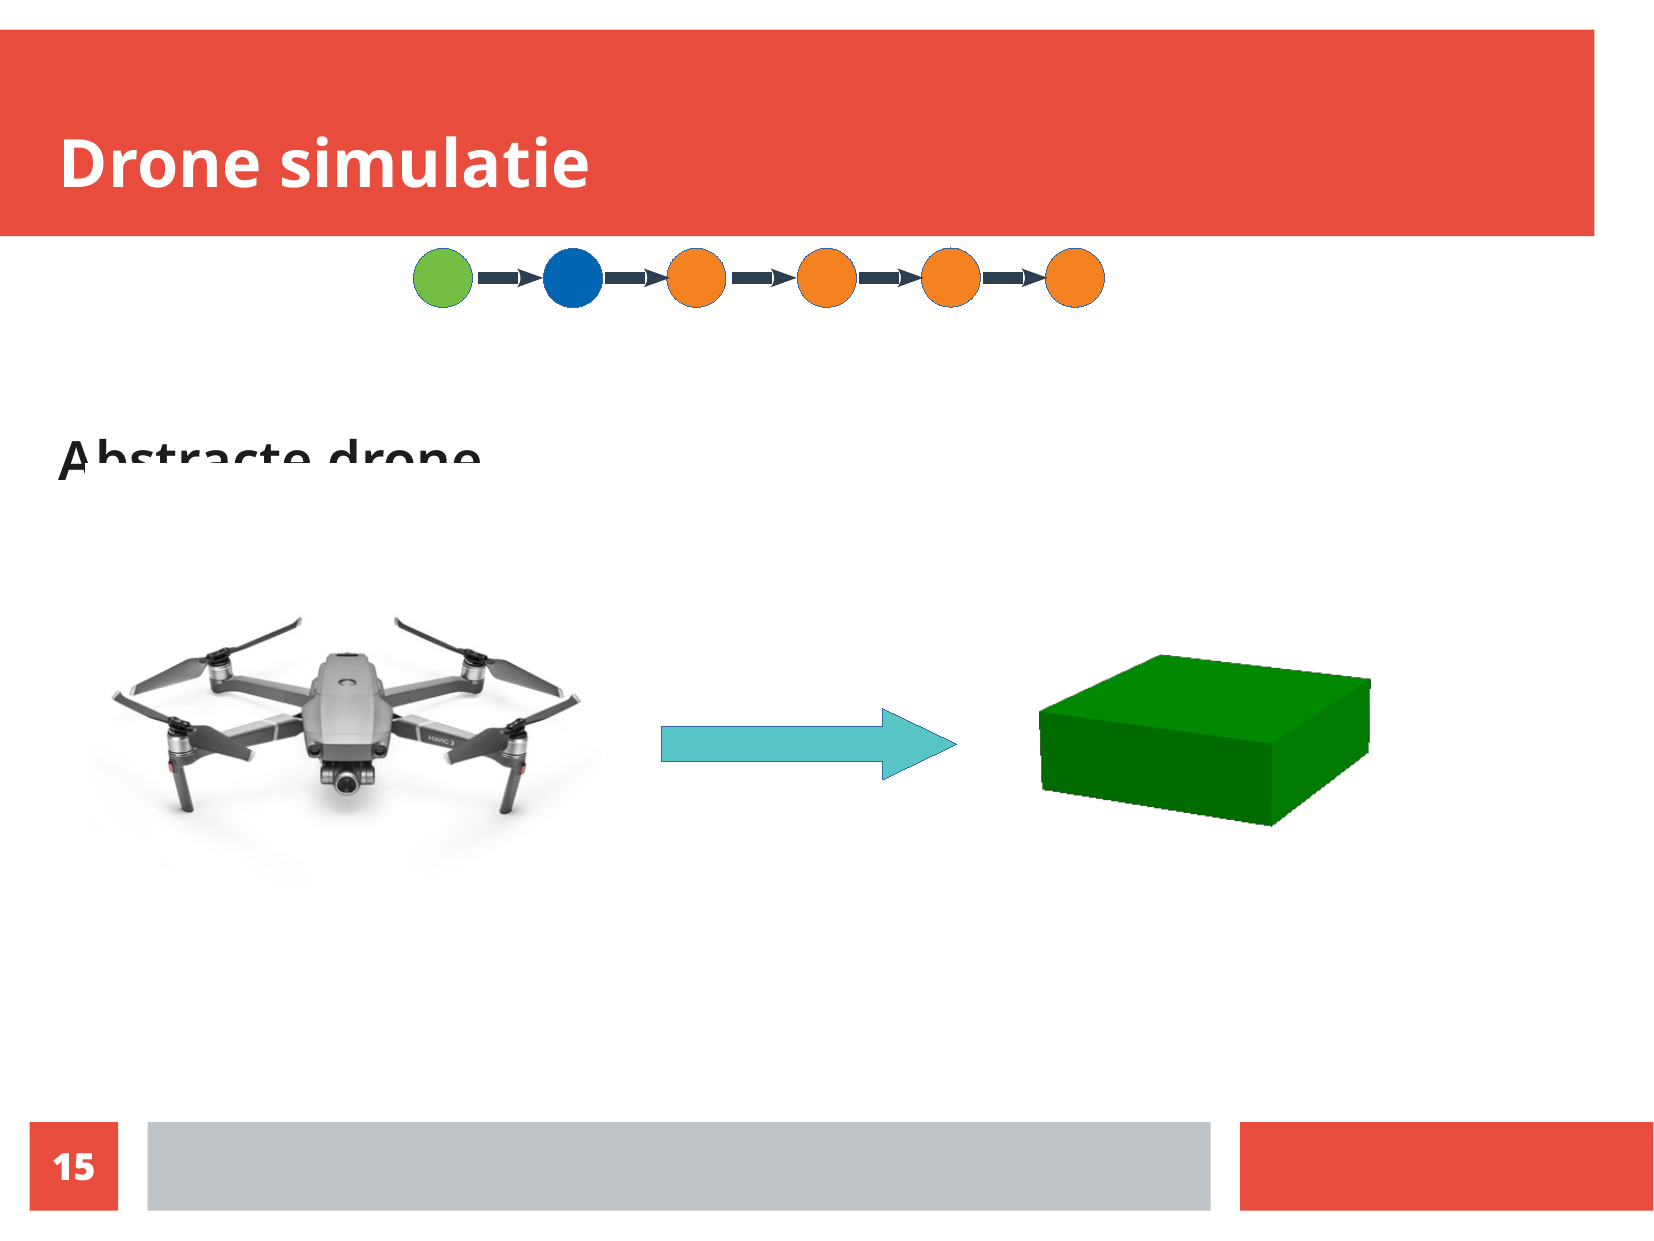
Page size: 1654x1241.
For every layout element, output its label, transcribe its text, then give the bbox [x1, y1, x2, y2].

title Drone simulatie [59, 59, 1595, 207]
text_box [413, 248, 473, 308]
text_box [797, 248, 857, 308]
text_box [921, 247, 981, 308]
text_box [666, 248, 726, 308]
text_box [661, 708, 957, 780]
picture [1039, 654, 1371, 827]
text_box [543, 248, 603, 308]
text_box [1045, 248, 1105, 308]
list Abstracte drone [59, 324, 1565, 1093]
picture [85, 463, 603, 981]
